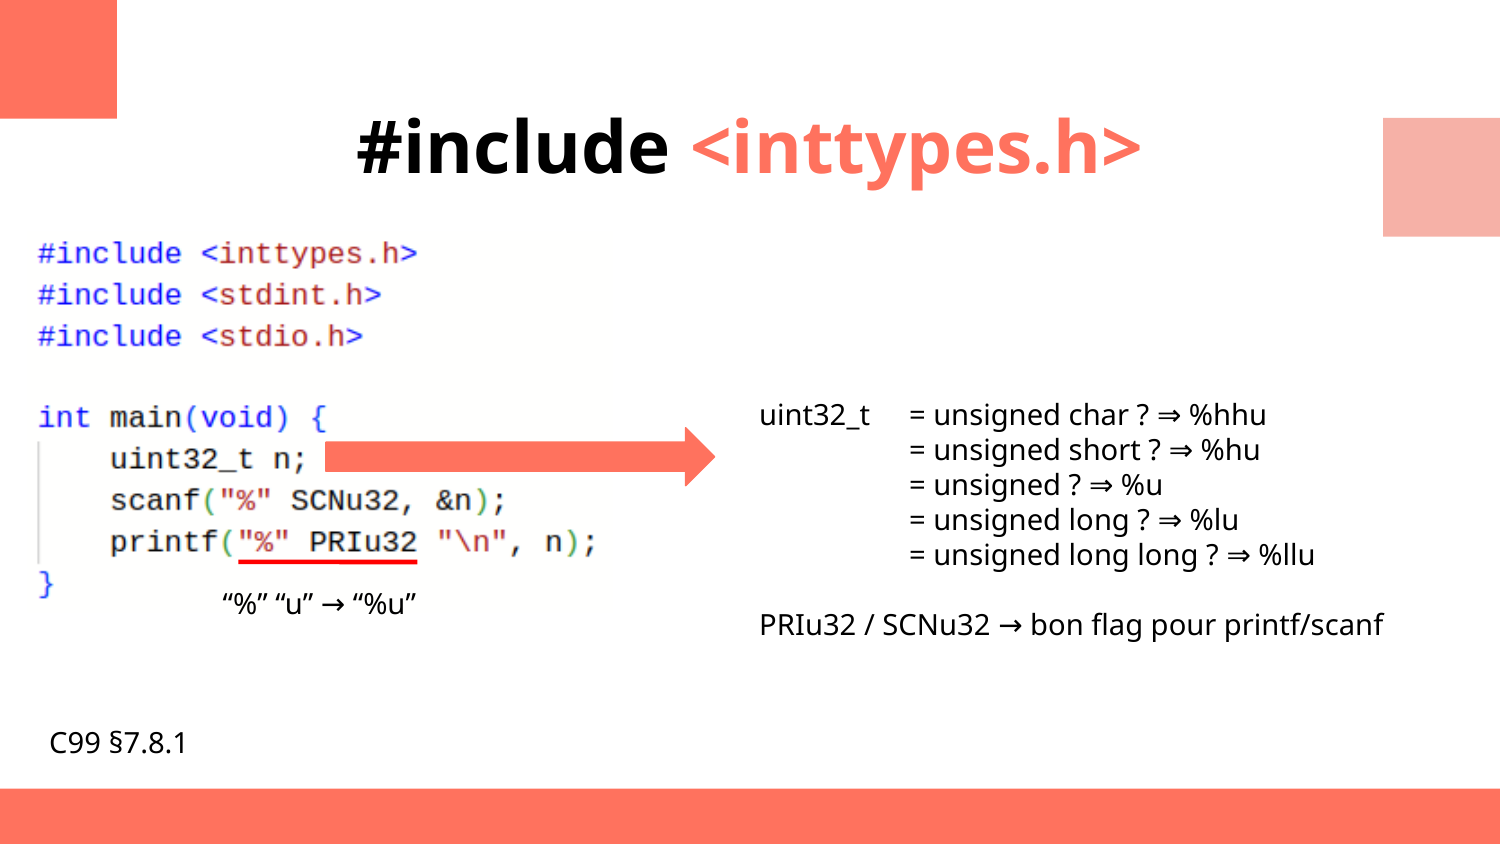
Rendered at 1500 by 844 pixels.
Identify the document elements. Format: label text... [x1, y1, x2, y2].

text_box “%” “u” → “%u” [207, 570, 449, 636]
picture [27, 231, 613, 613]
text_box uint32_t = unsigned char ? ⇒ %hhu = unsigned short ? ⇒ %hu = unsigned ? ⇒ %u = unsigned long ? ⇒ %lu = unsigned long long ? ⇒ %llu PRIu32 / SCNu32 → bon flag pour printf/scanf [744, 381, 1428, 647]
title #include <inttypes.h> [97, 107, 1402, 181]
text_box [325, 427, 715, 486]
text_box C99 §7.8.1 [34, 709, 229, 767]
